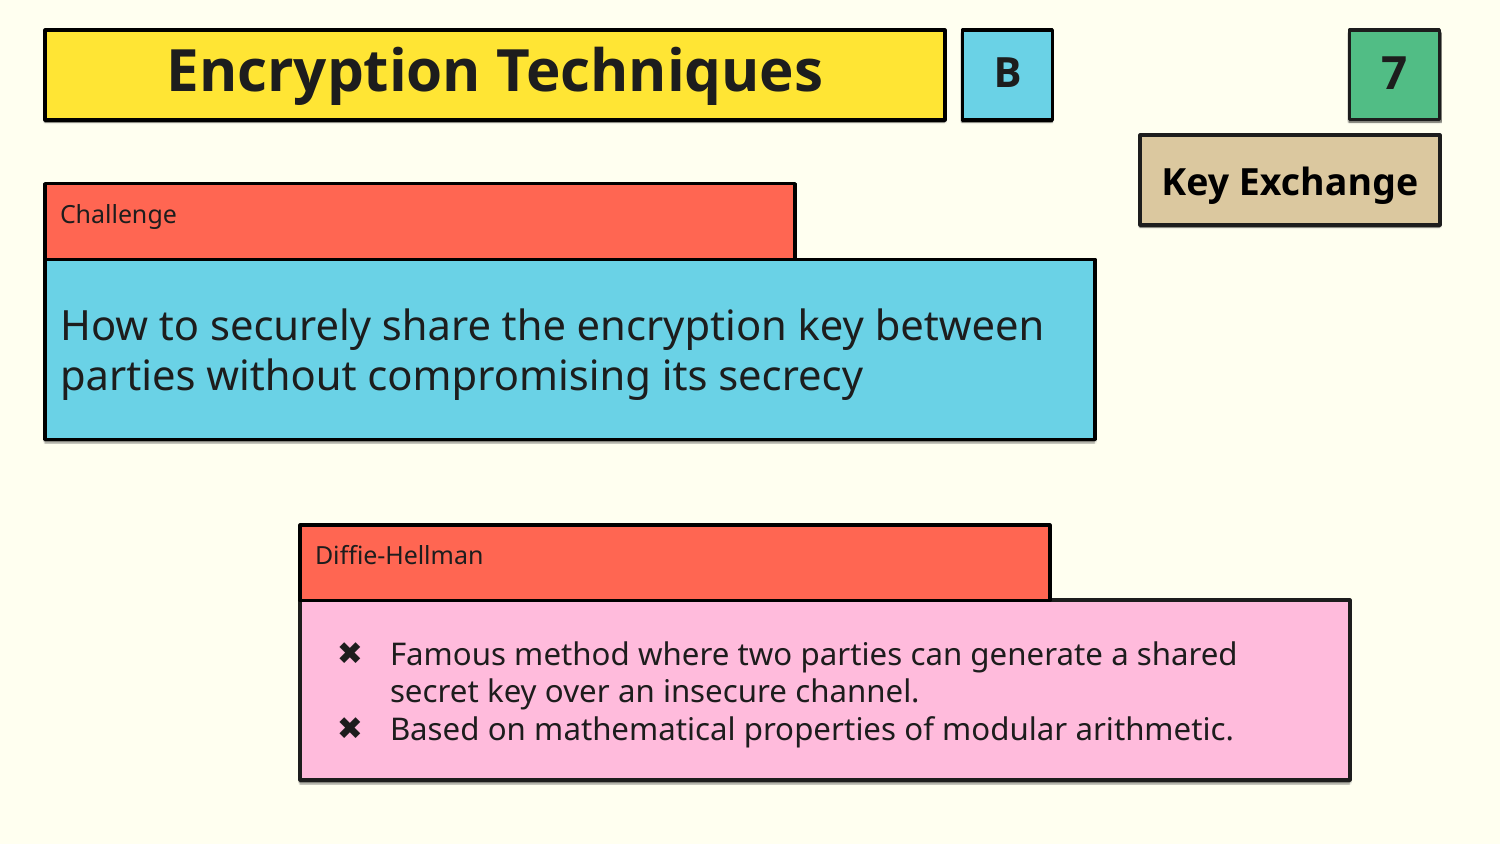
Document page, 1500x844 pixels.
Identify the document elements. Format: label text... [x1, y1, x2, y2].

list How to securely share the encryption key between parties without compromising its secrecy [45, 259, 1095, 440]
subtitle Challenge [45, 183, 795, 260]
title Encryption Techniques [45, 30, 945, 120]
subtitle Diffie-Hellman [300, 525, 1050, 601]
title Key Exchange [1140, 135, 1440, 225]
title B [962, 30, 1053, 120]
list Famous method where two parties can generate a shared secret key over an insecure channel. Based on mathematical properties of modular arithmetic. [300, 600, 1350, 780]
